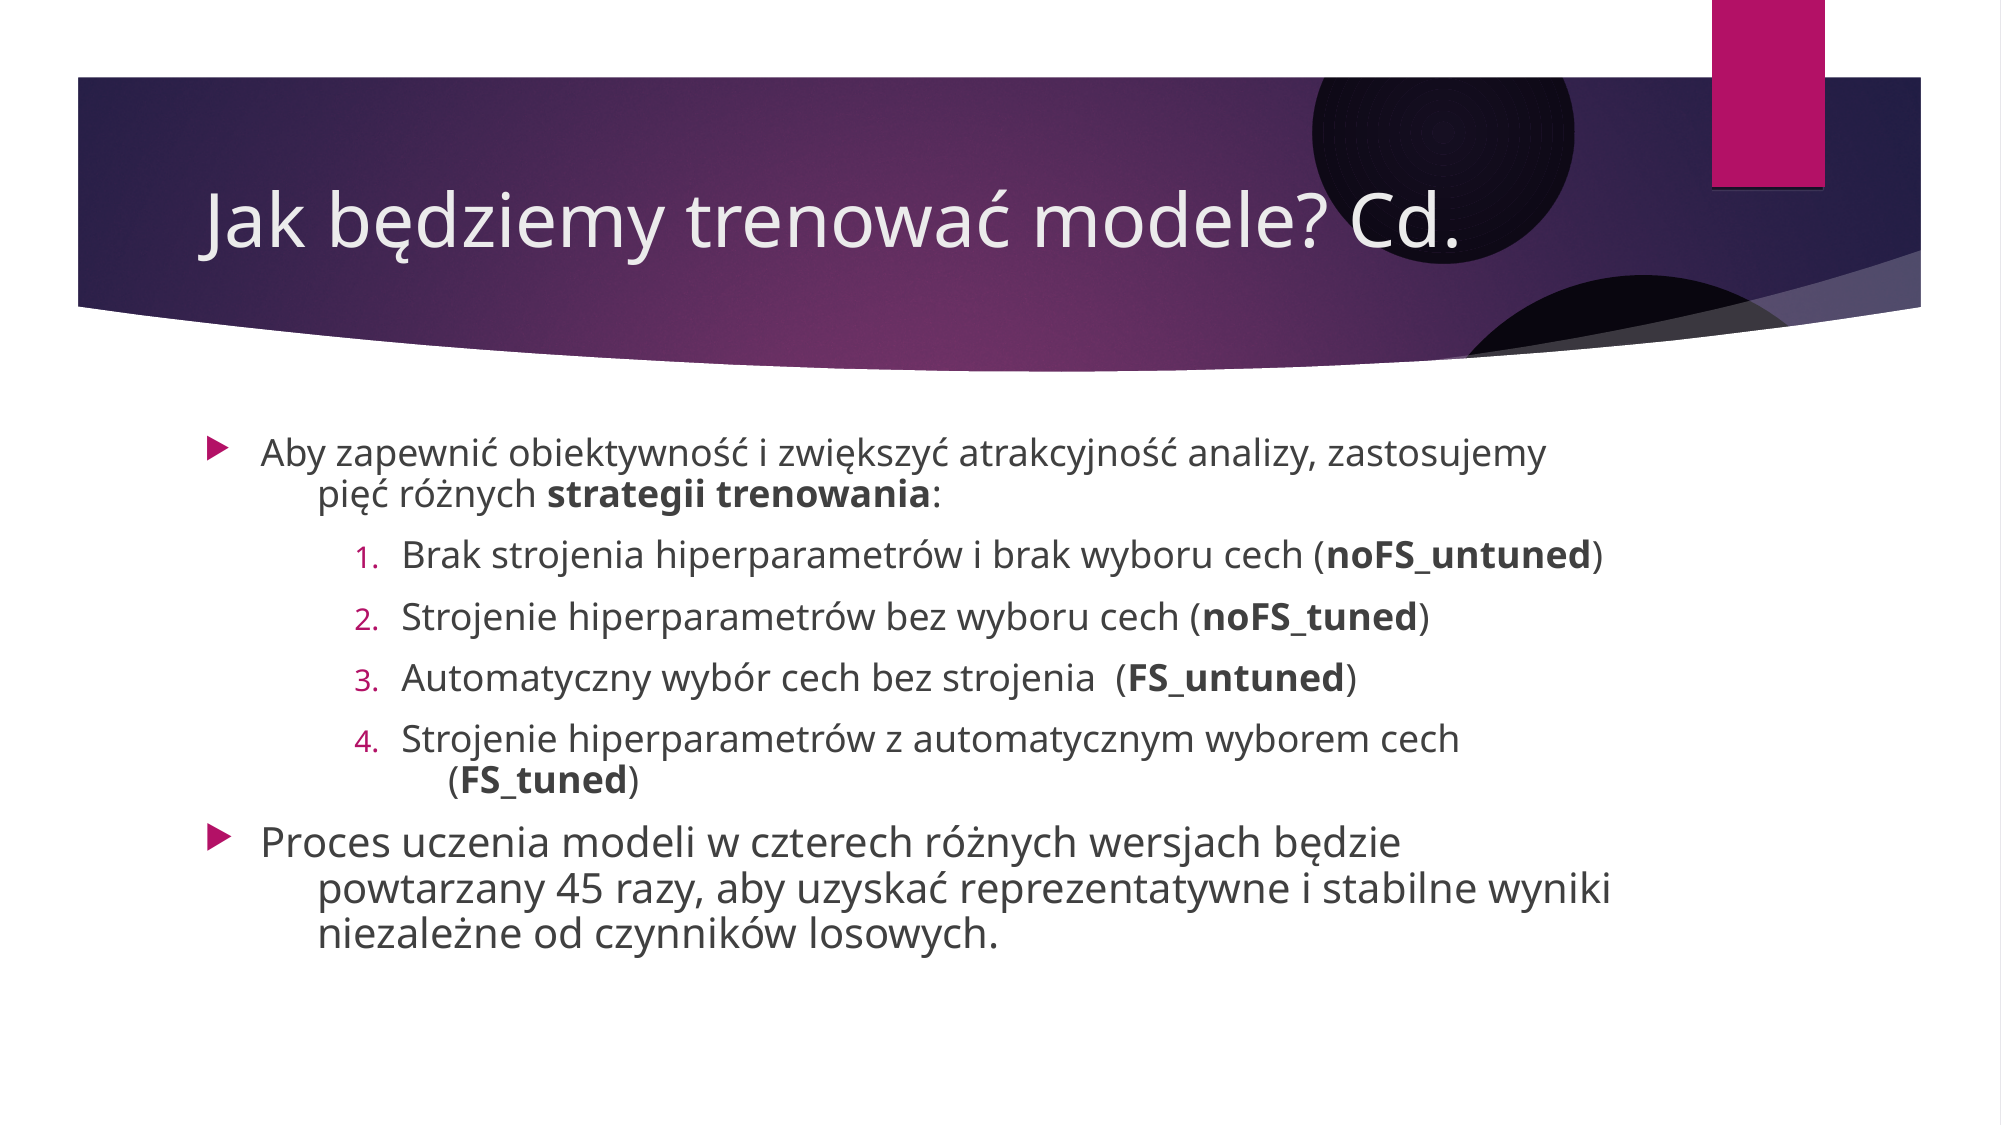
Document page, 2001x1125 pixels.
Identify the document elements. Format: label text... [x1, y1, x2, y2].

title Jak będziemy trenować modele? Cd. [189, 159, 1627, 276]
list Aby zapewnić obiektywność i zwiększyć atrakcyjność analizy, zastosujemy pięć różnych strategii trenowania: Brak strojenia hiperparametrów i brak wyboru cech (noFS_untuned) Strojenie hiperparametrów bez wyboru cech (noFS_tuned) Automatyczny wybór cech bez strojenia (FS_untuned) Strojenie hiperparametrów z automatycznym wyborem cech (FS_tuned) Proces uczenia modeli w czterech różnych wersjach będzie powtarzany 45 razy, aby uzyskać reprezentatywne i stabilne wyniki niezależne od czynników losowych. [189, 427, 1638, 988]
